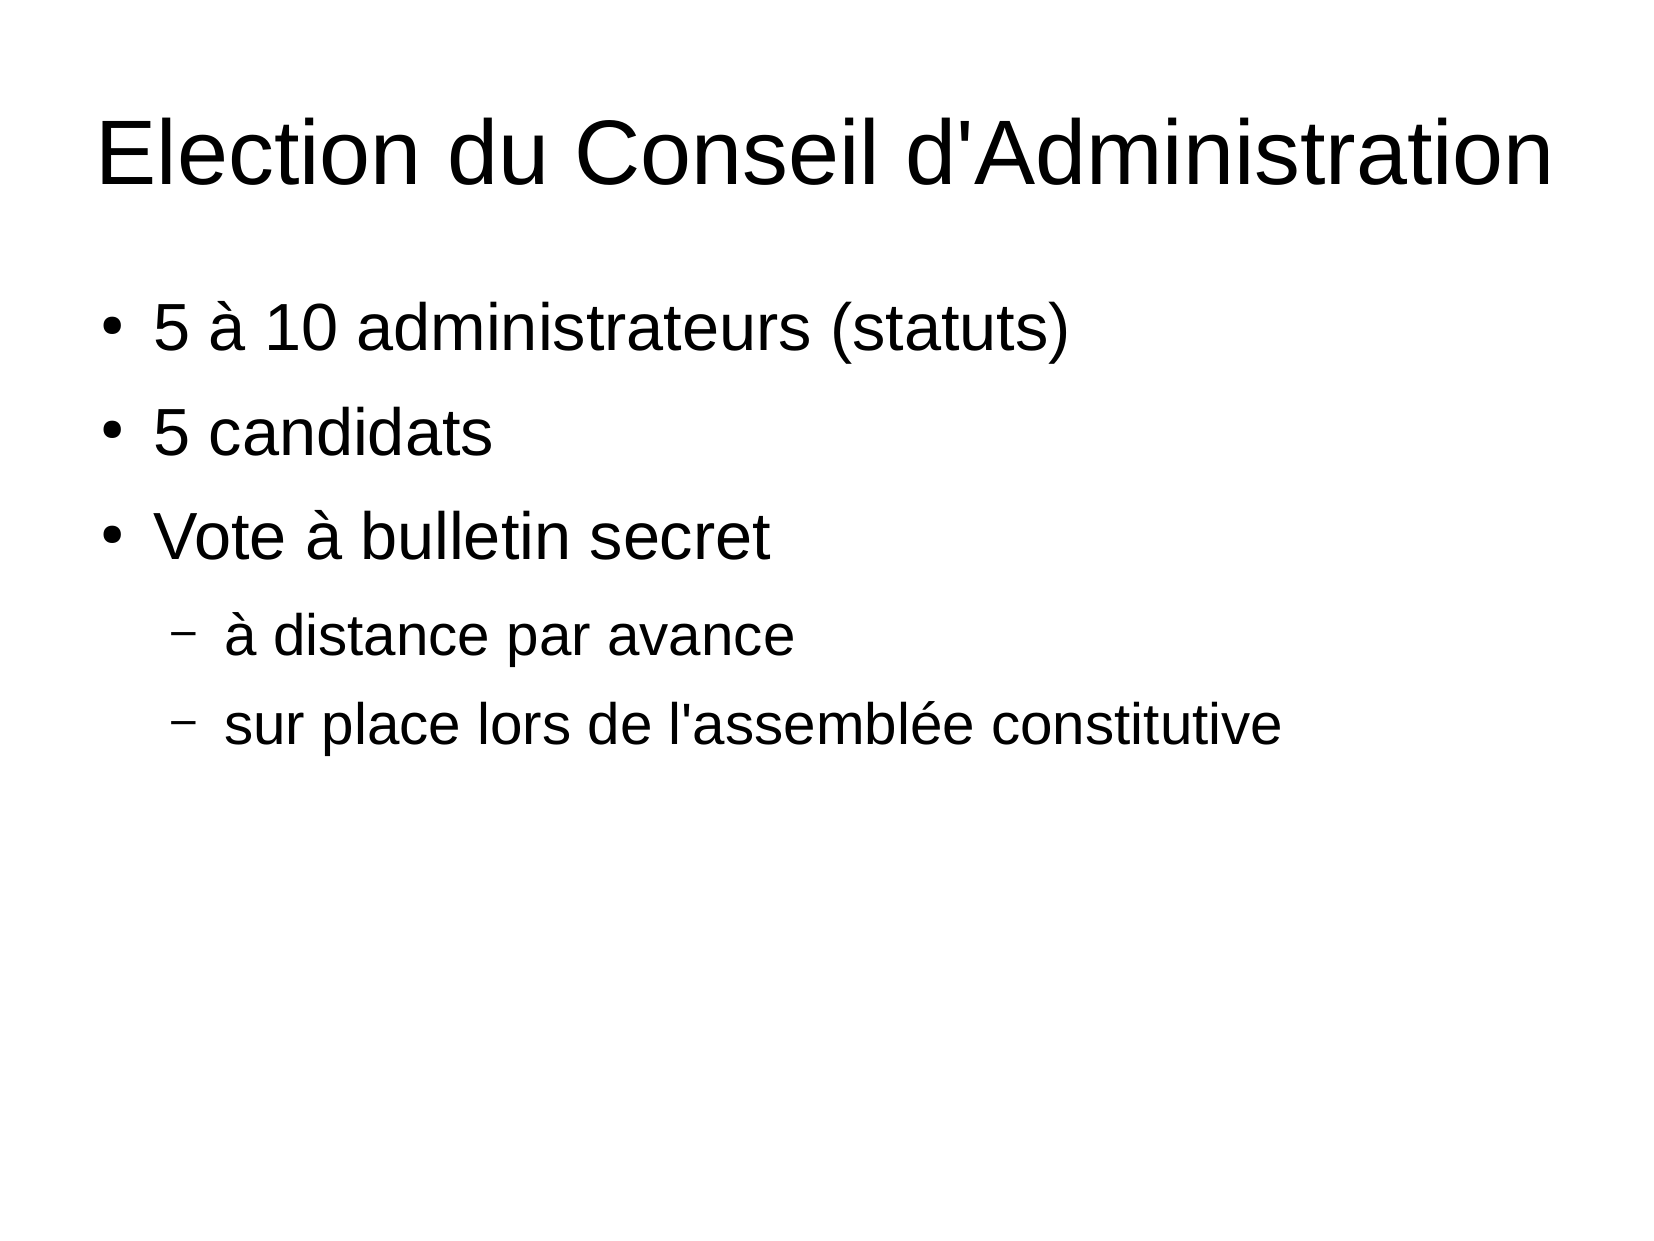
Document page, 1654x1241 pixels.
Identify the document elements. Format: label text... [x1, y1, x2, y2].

title Election du Conseil d'Administration [82, 49, 1571, 257]
list 5 à 10 administrateurs (statuts) 5 candidats Vote à bulletin secret à distance par avance sur place lors de l'assemblée constitutive [82, 290, 1571, 1109]
